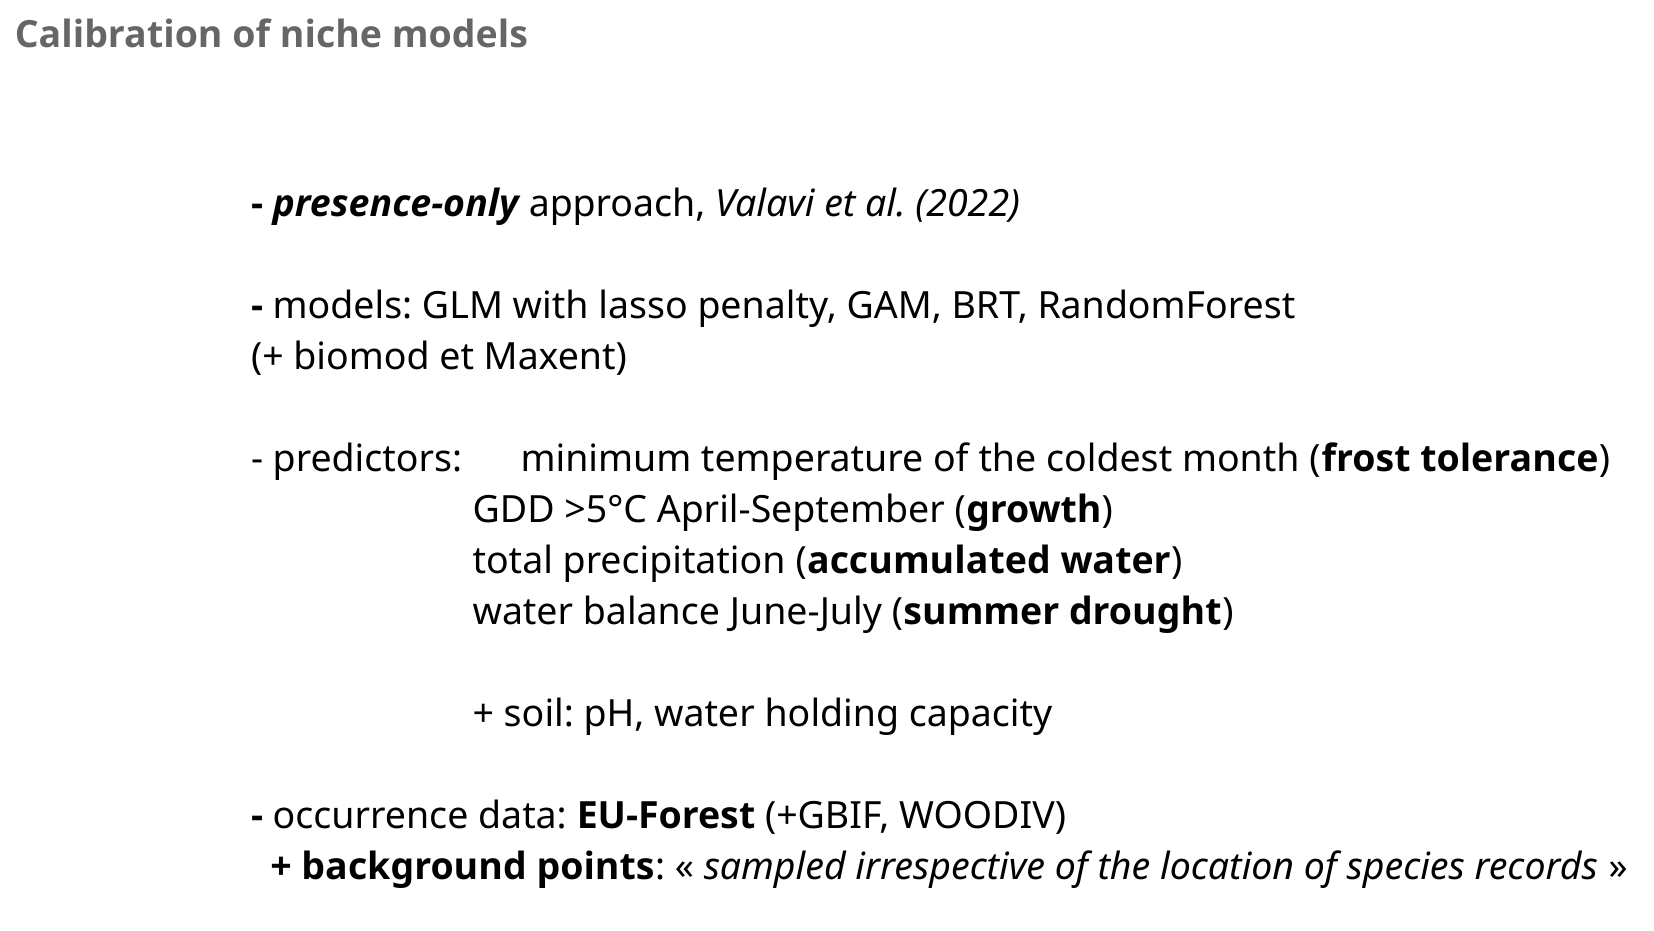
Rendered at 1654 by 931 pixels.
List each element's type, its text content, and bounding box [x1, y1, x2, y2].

text_box - presence-only approach, Valavi et al. (2022) - models: GLM with lasso penalty, GAM, BRT, RandomForest (+ biomod et Maxent) - predictors: minimum temperature of the coldest month (frost tolerance) GDD >5°C April-September (growth) total precipitation (accumulated water) water balance June-July (summer drought) + soil: pH, water holding capacity - occurrence data: EU-Forest (+GBIF, WOODIV) + background points: « sampled irrespective of the location of species records » [236, 118, 1654, 931]
text_box Calibration of niche models [0, 0, 1654, 118]
